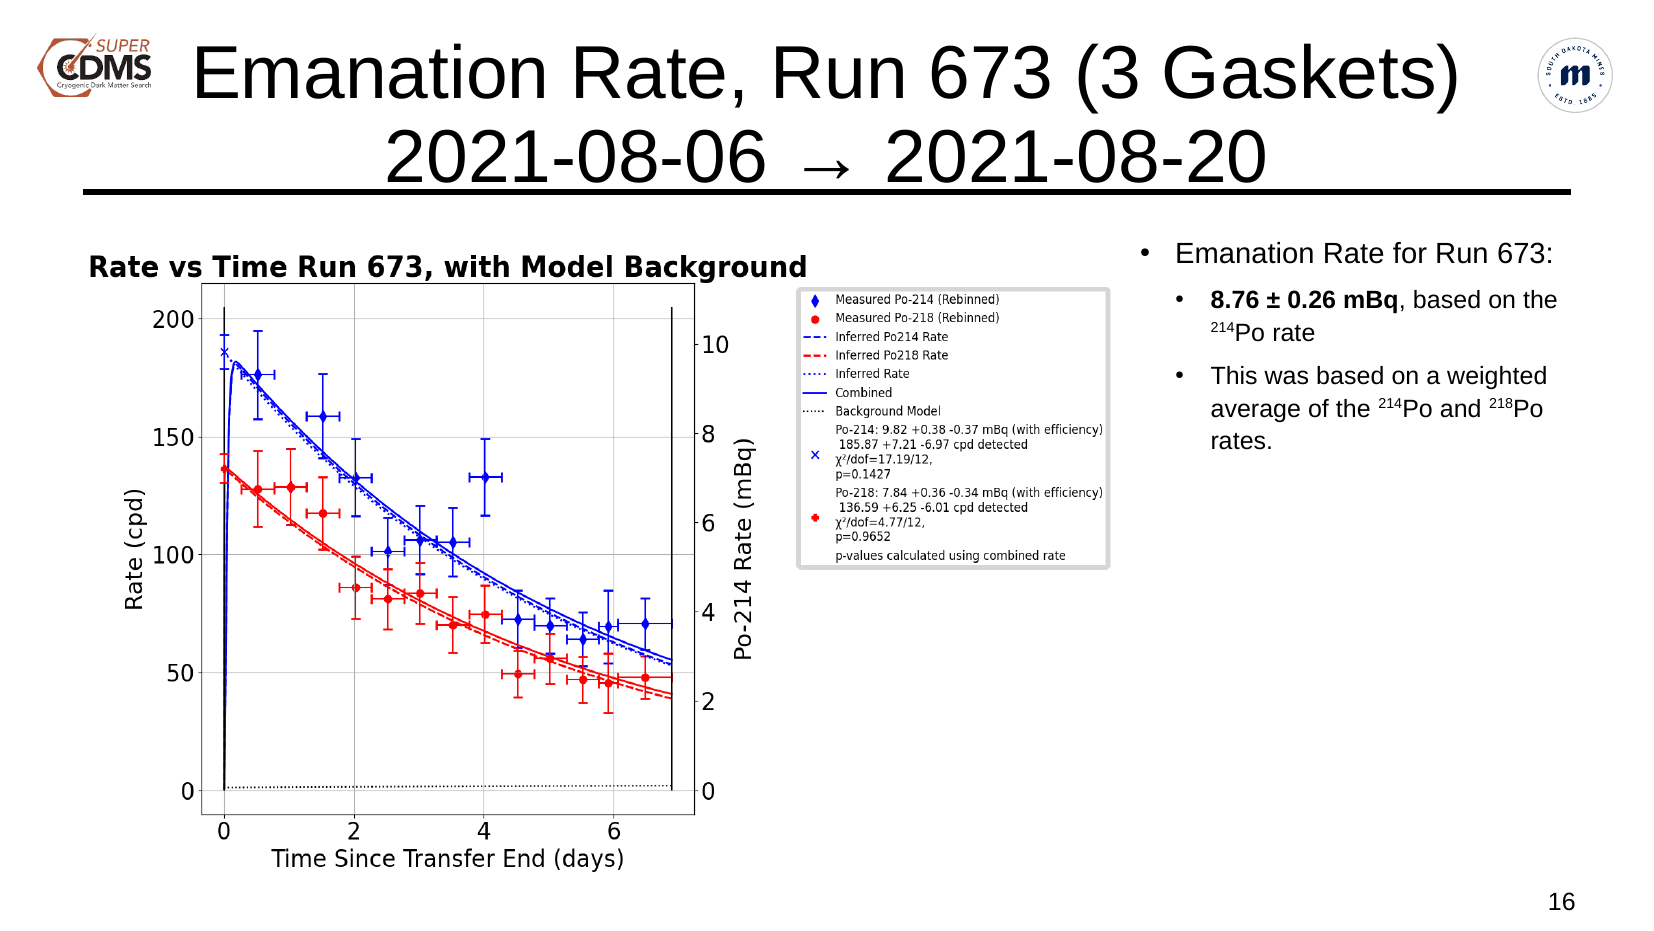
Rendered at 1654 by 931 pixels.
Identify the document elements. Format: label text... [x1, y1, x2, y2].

text_box Emanation Rate for Run 673: 8.76 ± 0.26 mBq, based on the 214Po rate This was based on a weighted average of the 214Po and 218Po rates. [1125, 225, 1613, 890]
picture [37, 32, 151, 97]
picture [1571, 37, 1613, 113]
title Emanation Rate, Run 673 (3 Gaskets) 2021-08-06 → 2021-08-20 [82, 37, 1571, 193]
picture [37, 200, 1351, 890]
